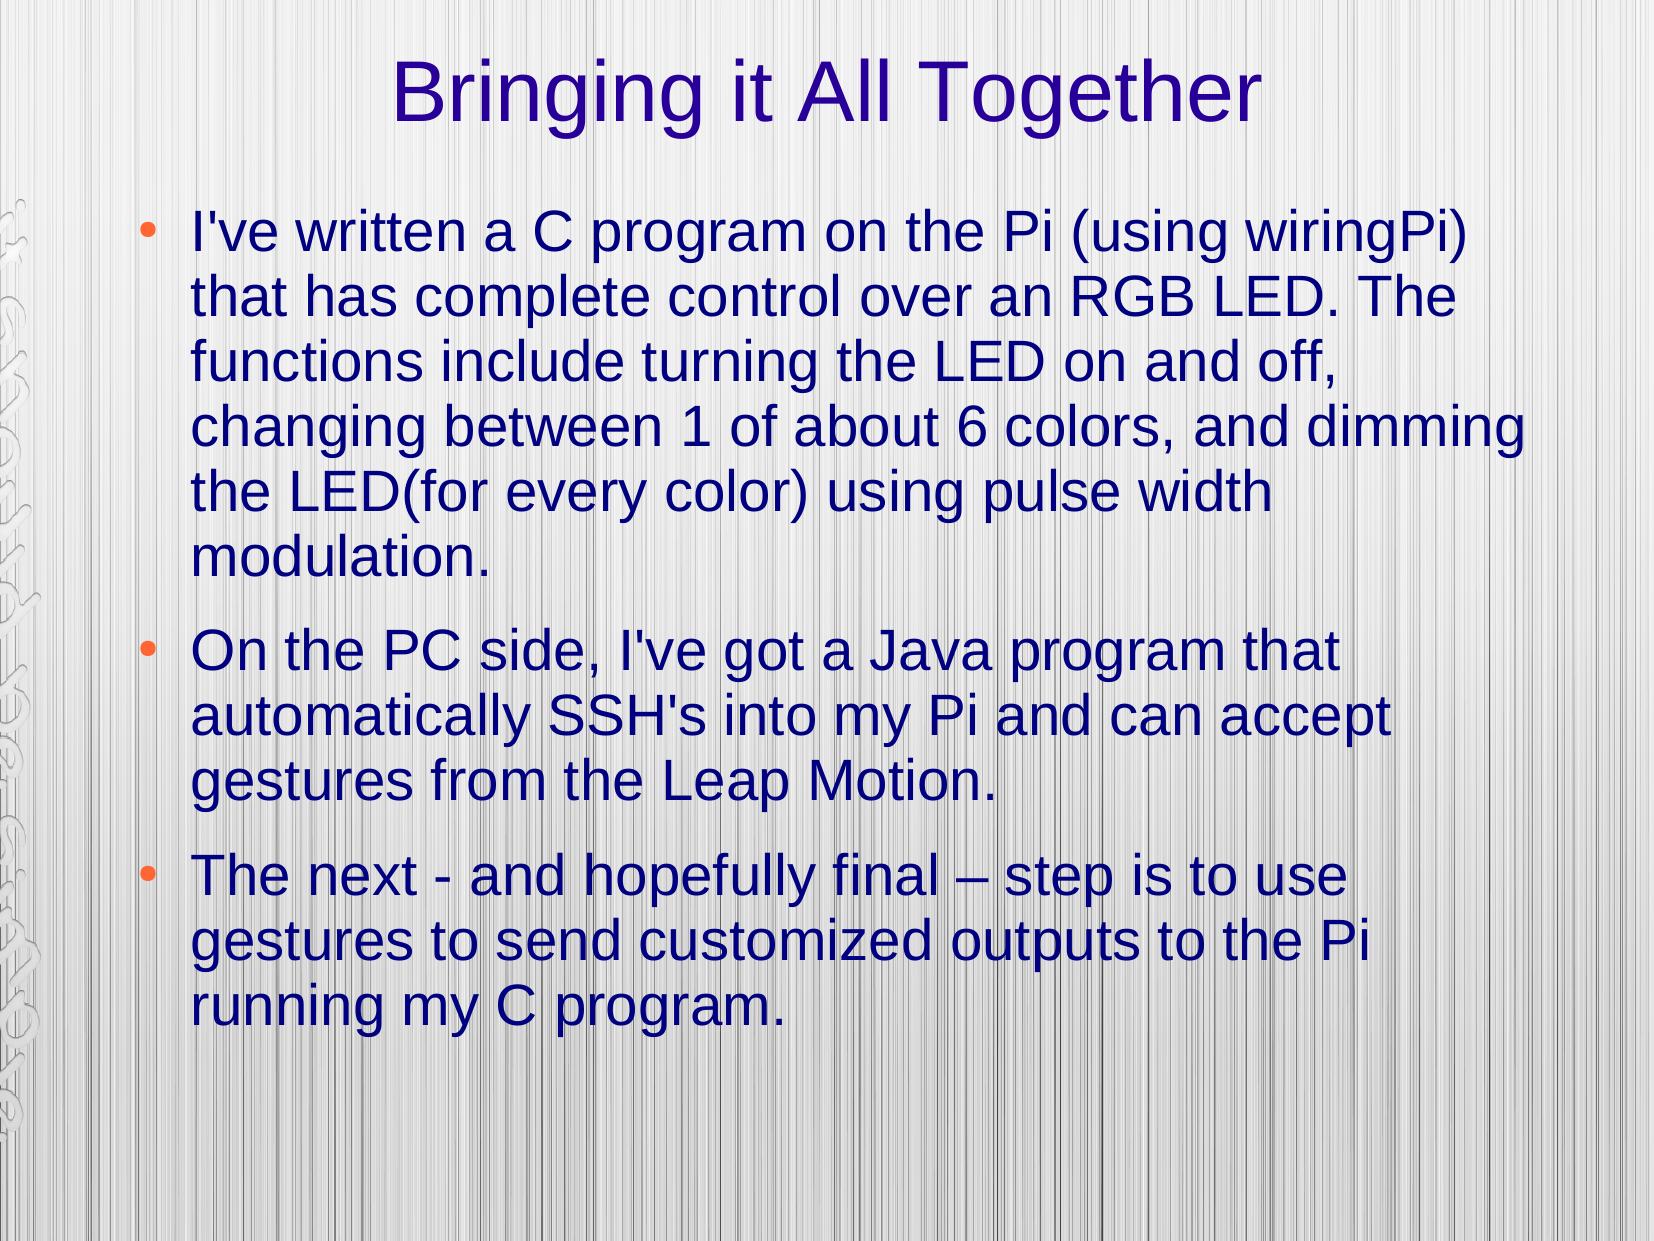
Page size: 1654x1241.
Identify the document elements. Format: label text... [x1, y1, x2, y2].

list I've written a C program on the Pi (using wiringPi) that has complete control over an RGB LED. The functions include turning the LED on and off, changing between 1 of about 6 colors, and dimming the LED(for every color) using pulse width modulation. On the PC side, I've got a Java program that automatically SSH's into my Pi and can accept gestures from the Leap Motion. The next - and hopefully final – step is to use gestures to send customized outputs to the Pi running my C program. [120, 198, 1573, 1036]
picture [0, 0, 1654, 1241]
title Bringing it All Together [82, 0, 1571, 196]
